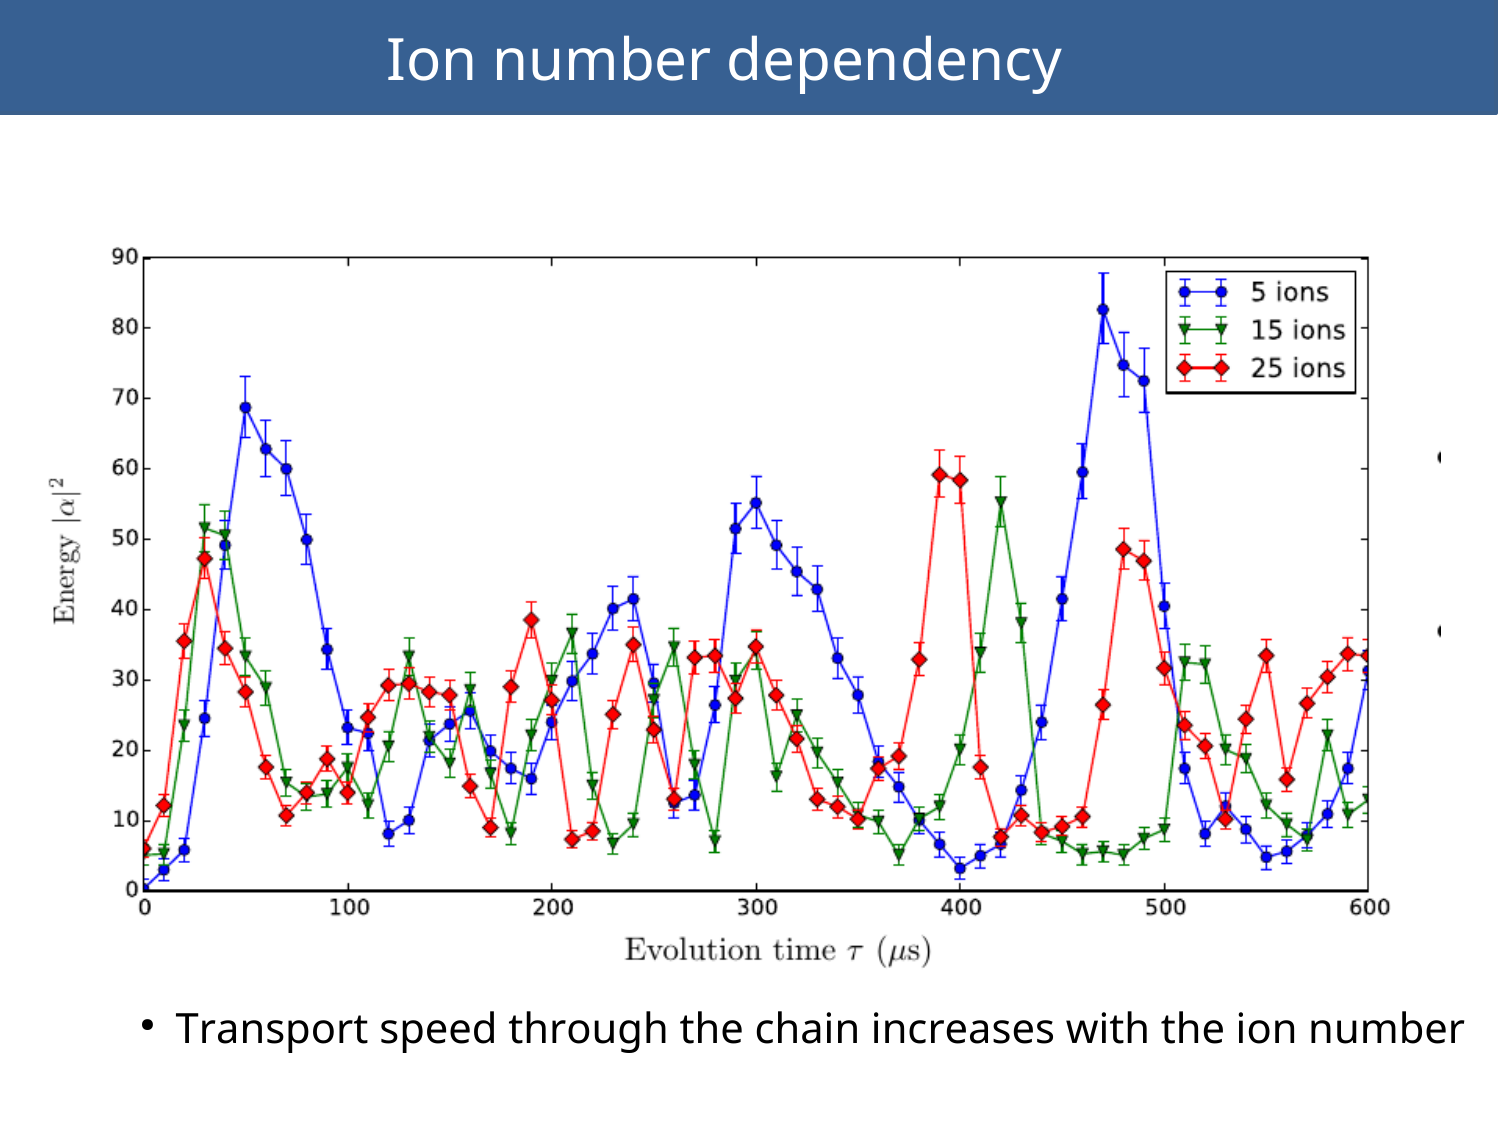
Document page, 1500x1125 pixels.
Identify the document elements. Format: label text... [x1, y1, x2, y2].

text_box Ion number dependency [371, 15, 1129, 100]
text_box Transport speed through the chain increases with the ion number [125, 994, 1372, 1059]
picture [32, 224, 1441, 982]
